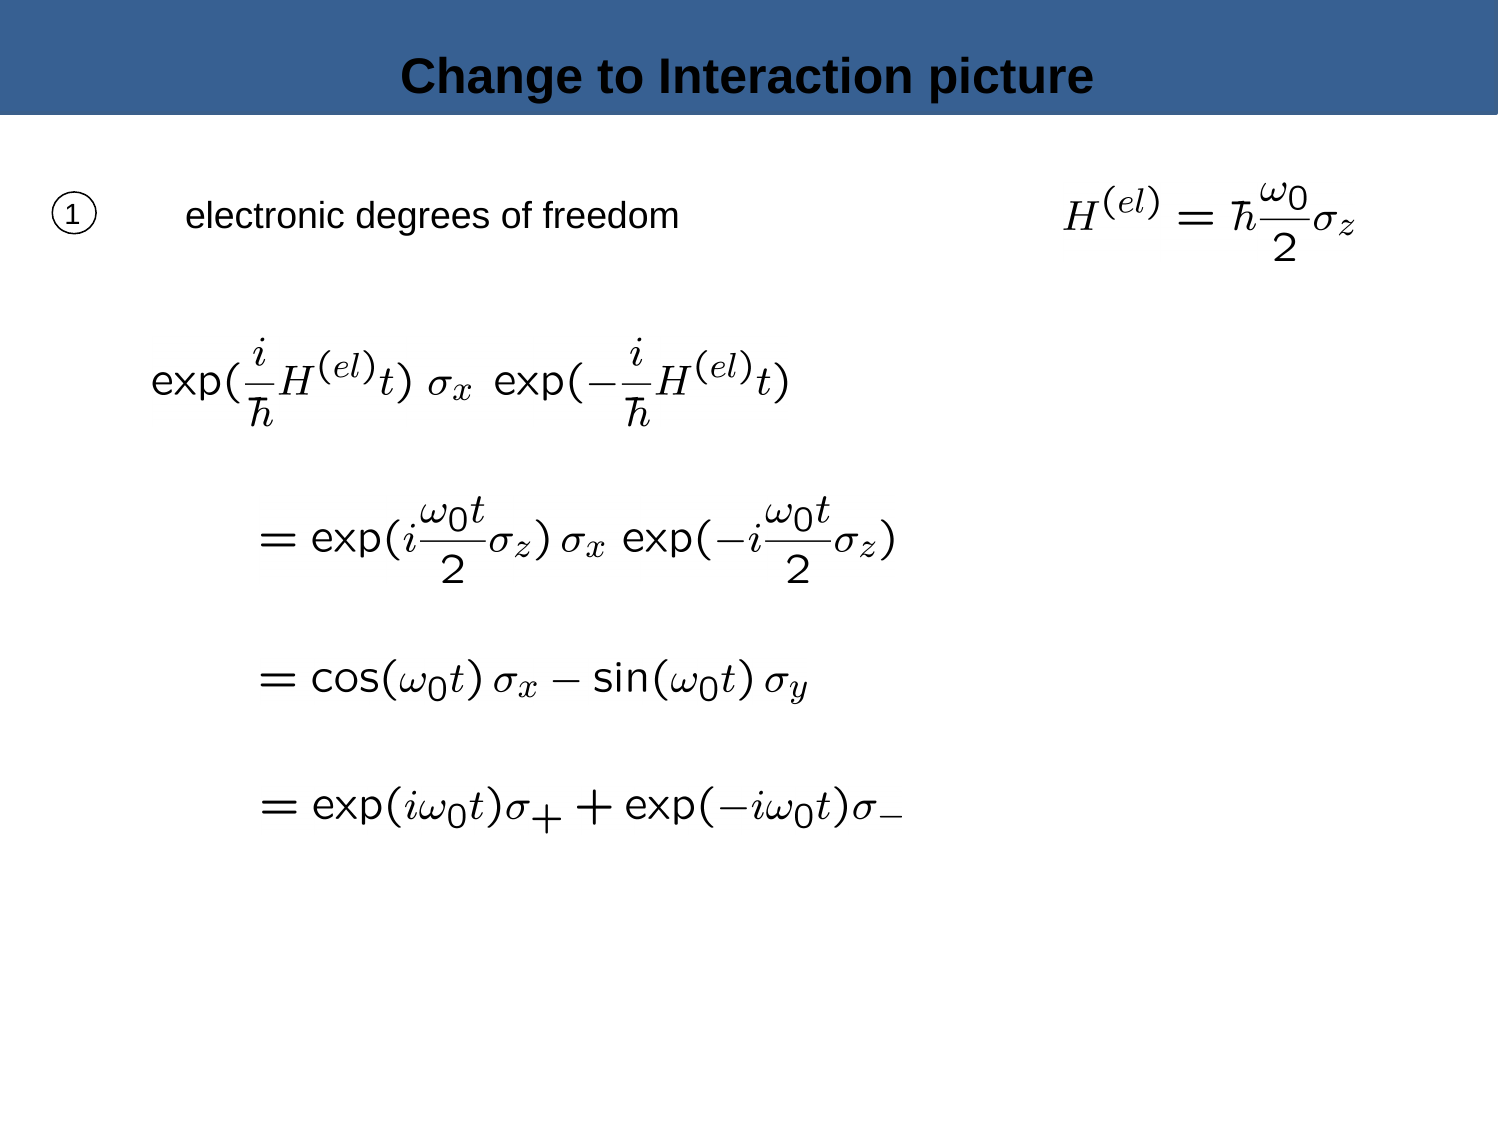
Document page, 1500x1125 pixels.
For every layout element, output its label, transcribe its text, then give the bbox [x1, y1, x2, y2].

picture [260, 658, 807, 705]
picture [152, 336, 788, 427]
picture [1063, 182, 1355, 262]
text_box 1 [49, 187, 96, 238]
text_box Change to Interaction picture [385, 35, 1110, 112]
picture [259, 495, 895, 584]
text_box electronic degrees of freedom [170, 183, 696, 244]
picture [261, 786, 902, 835]
